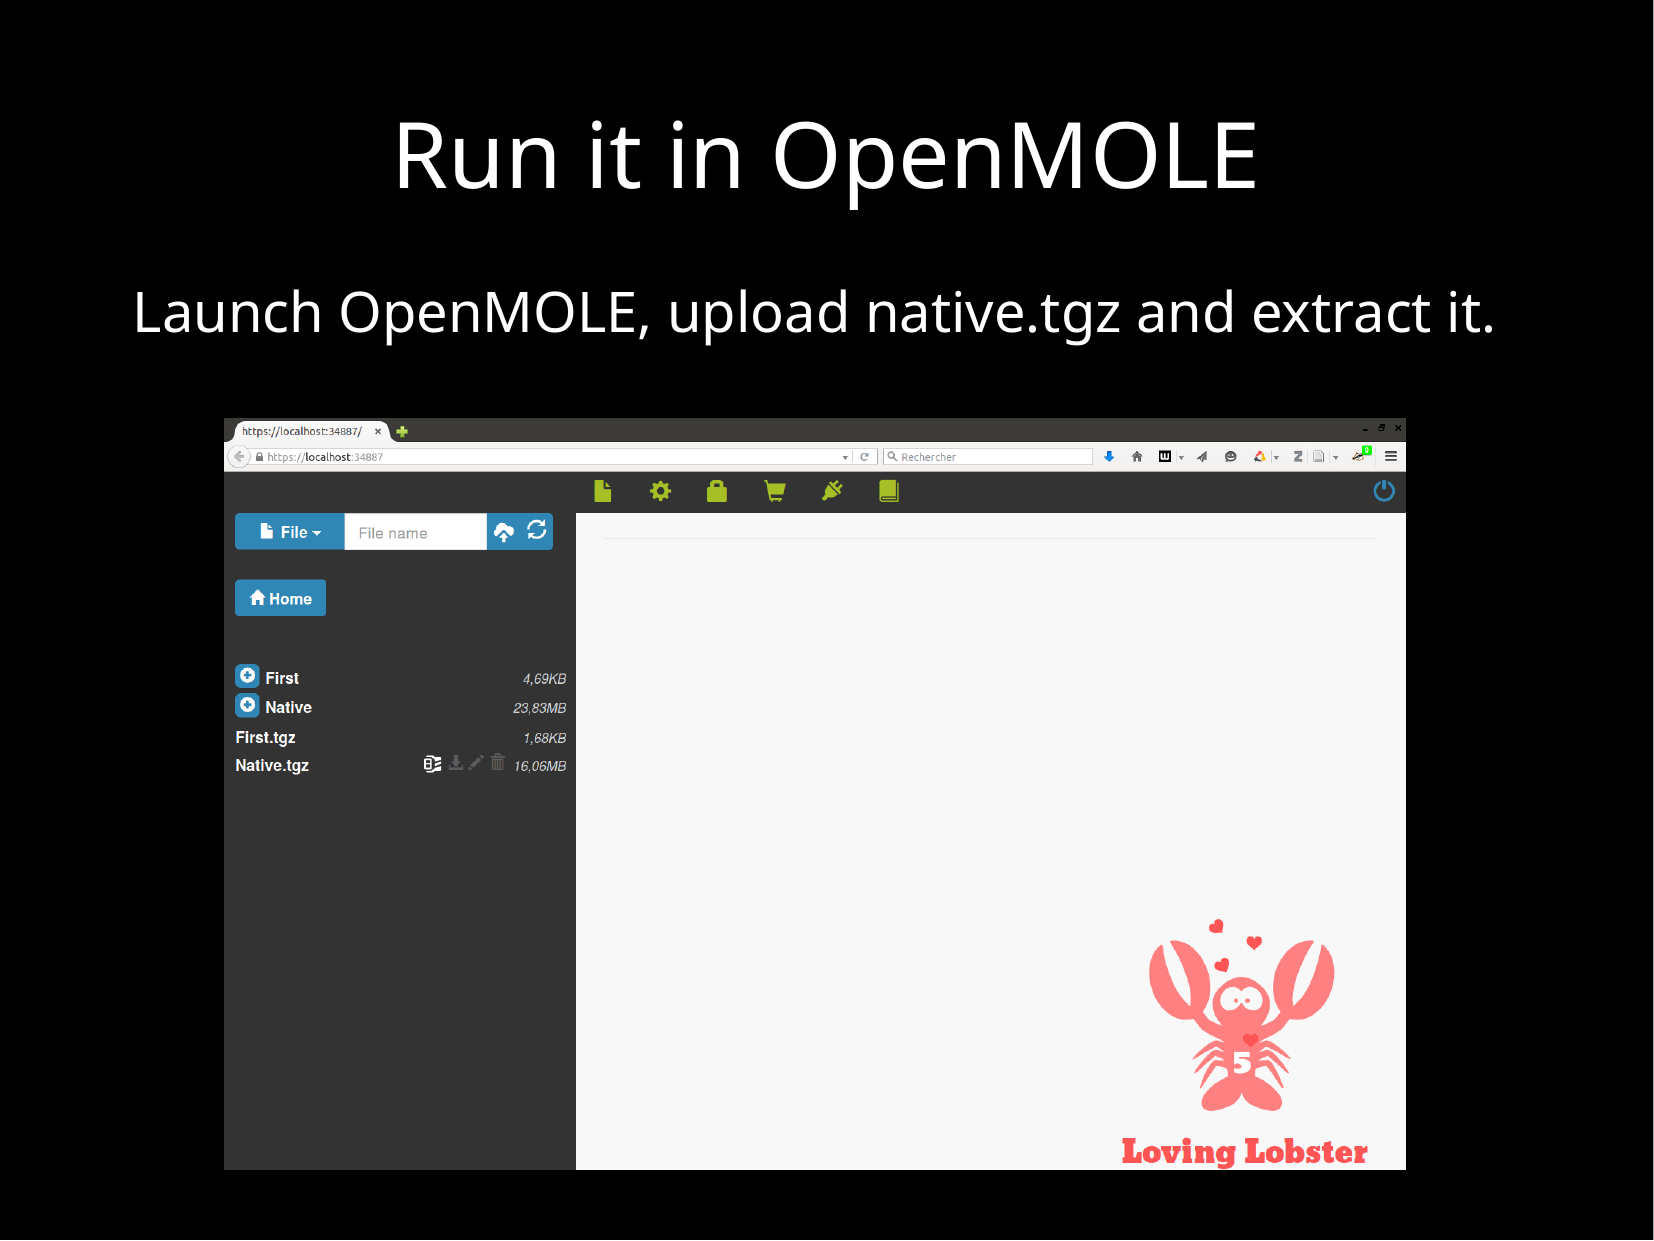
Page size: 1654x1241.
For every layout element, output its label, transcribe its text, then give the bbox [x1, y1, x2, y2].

picture [224, 418, 1406, 1170]
list Launch OpenMOLE, upload native.tgz and extract it. [70, 272, 1559, 402]
title Run it in OpenMOLE [82, 49, 1571, 257]
